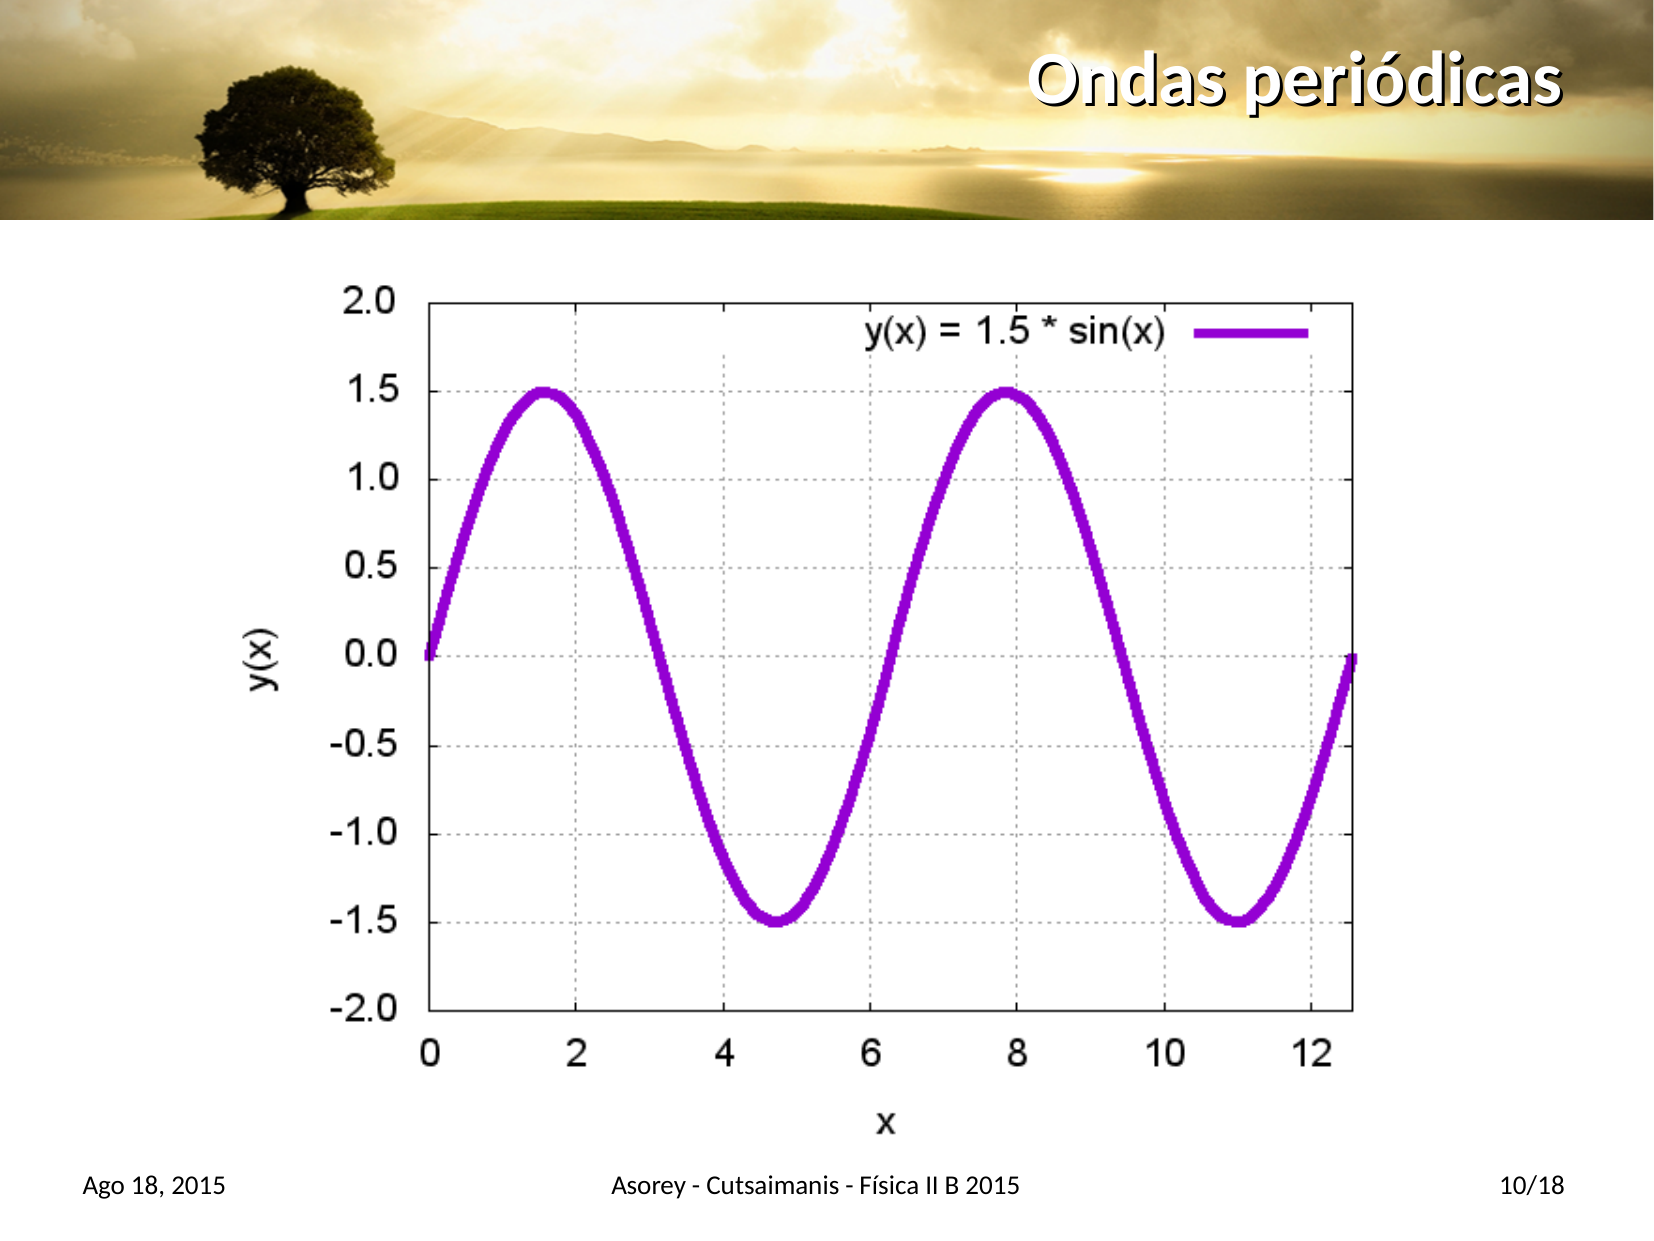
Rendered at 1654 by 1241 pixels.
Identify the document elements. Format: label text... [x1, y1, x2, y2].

picture [0, 0, 1654, 220]
title Ondas periódicas [75, 19, 1564, 151]
picture [226, 254, 1427, 1156]
